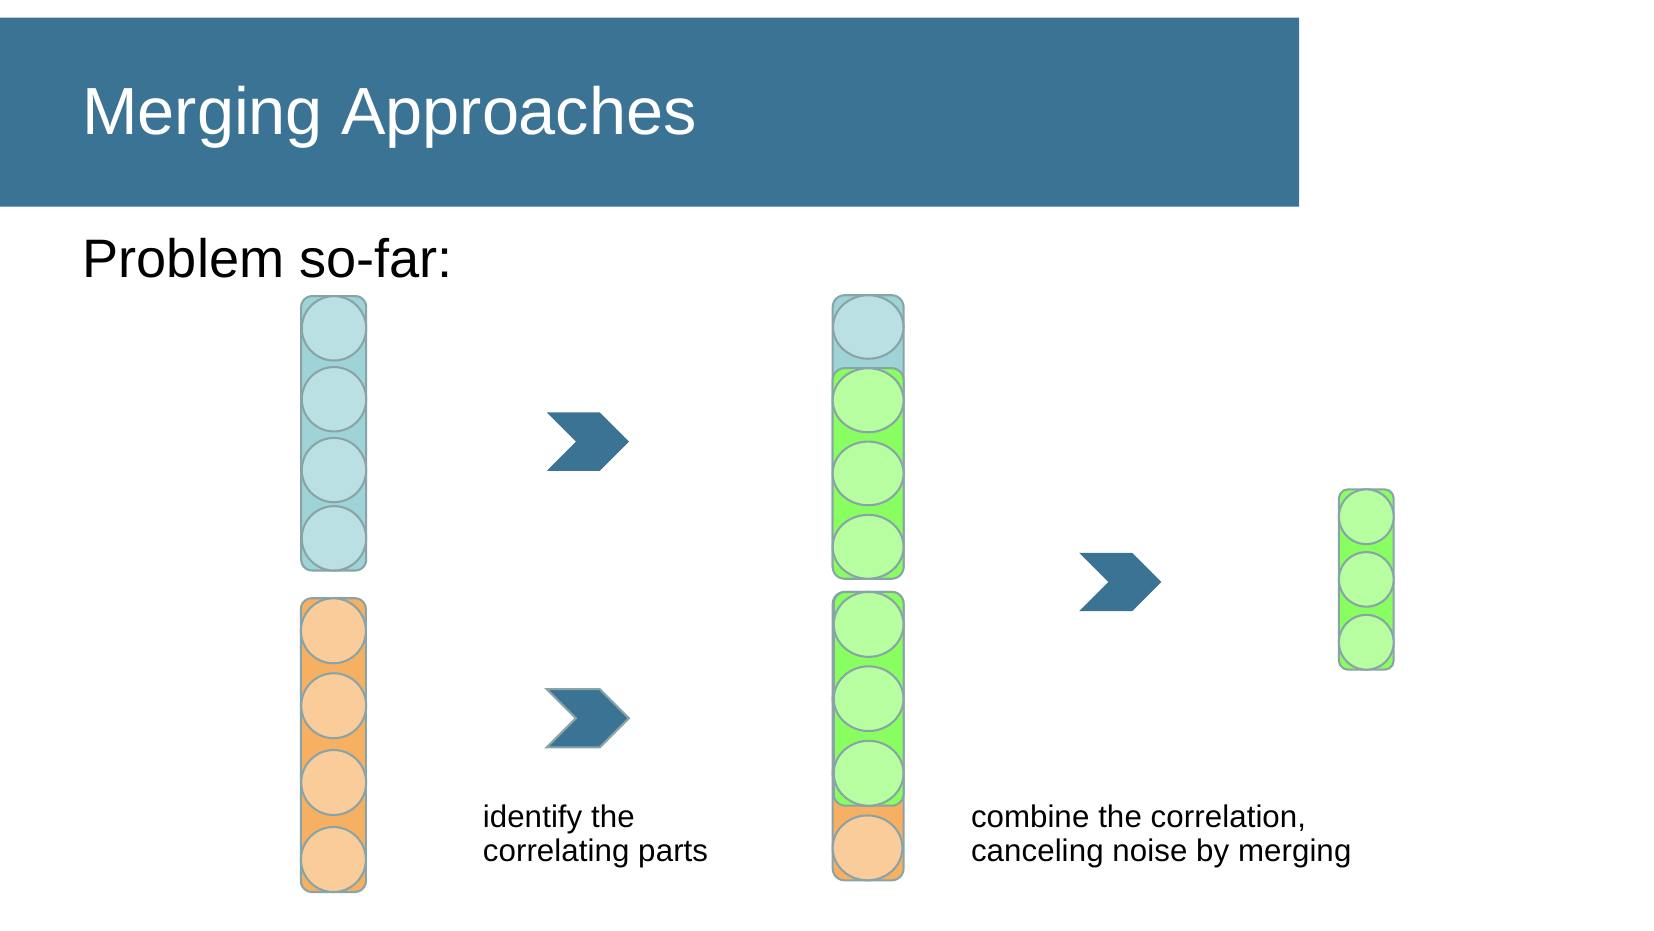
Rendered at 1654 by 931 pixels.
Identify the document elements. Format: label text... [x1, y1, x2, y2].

list Problem so-far: [82, 224, 1571, 764]
text_box [301, 296, 367, 571]
text_box [1079, 552, 1162, 612]
text_box [832, 295, 904, 579]
text_box combine the correlation, canceling noise by merging [956, 791, 1372, 877]
text_box [546, 412, 629, 471]
text_box [1338, 489, 1394, 670]
text_box [832, 591, 904, 881]
title Merging Approaches [82, 35, 1234, 189]
text_box [546, 689, 629, 748]
text_box identify the correlating parts [468, 791, 733, 877]
text_box [300, 598, 367, 893]
